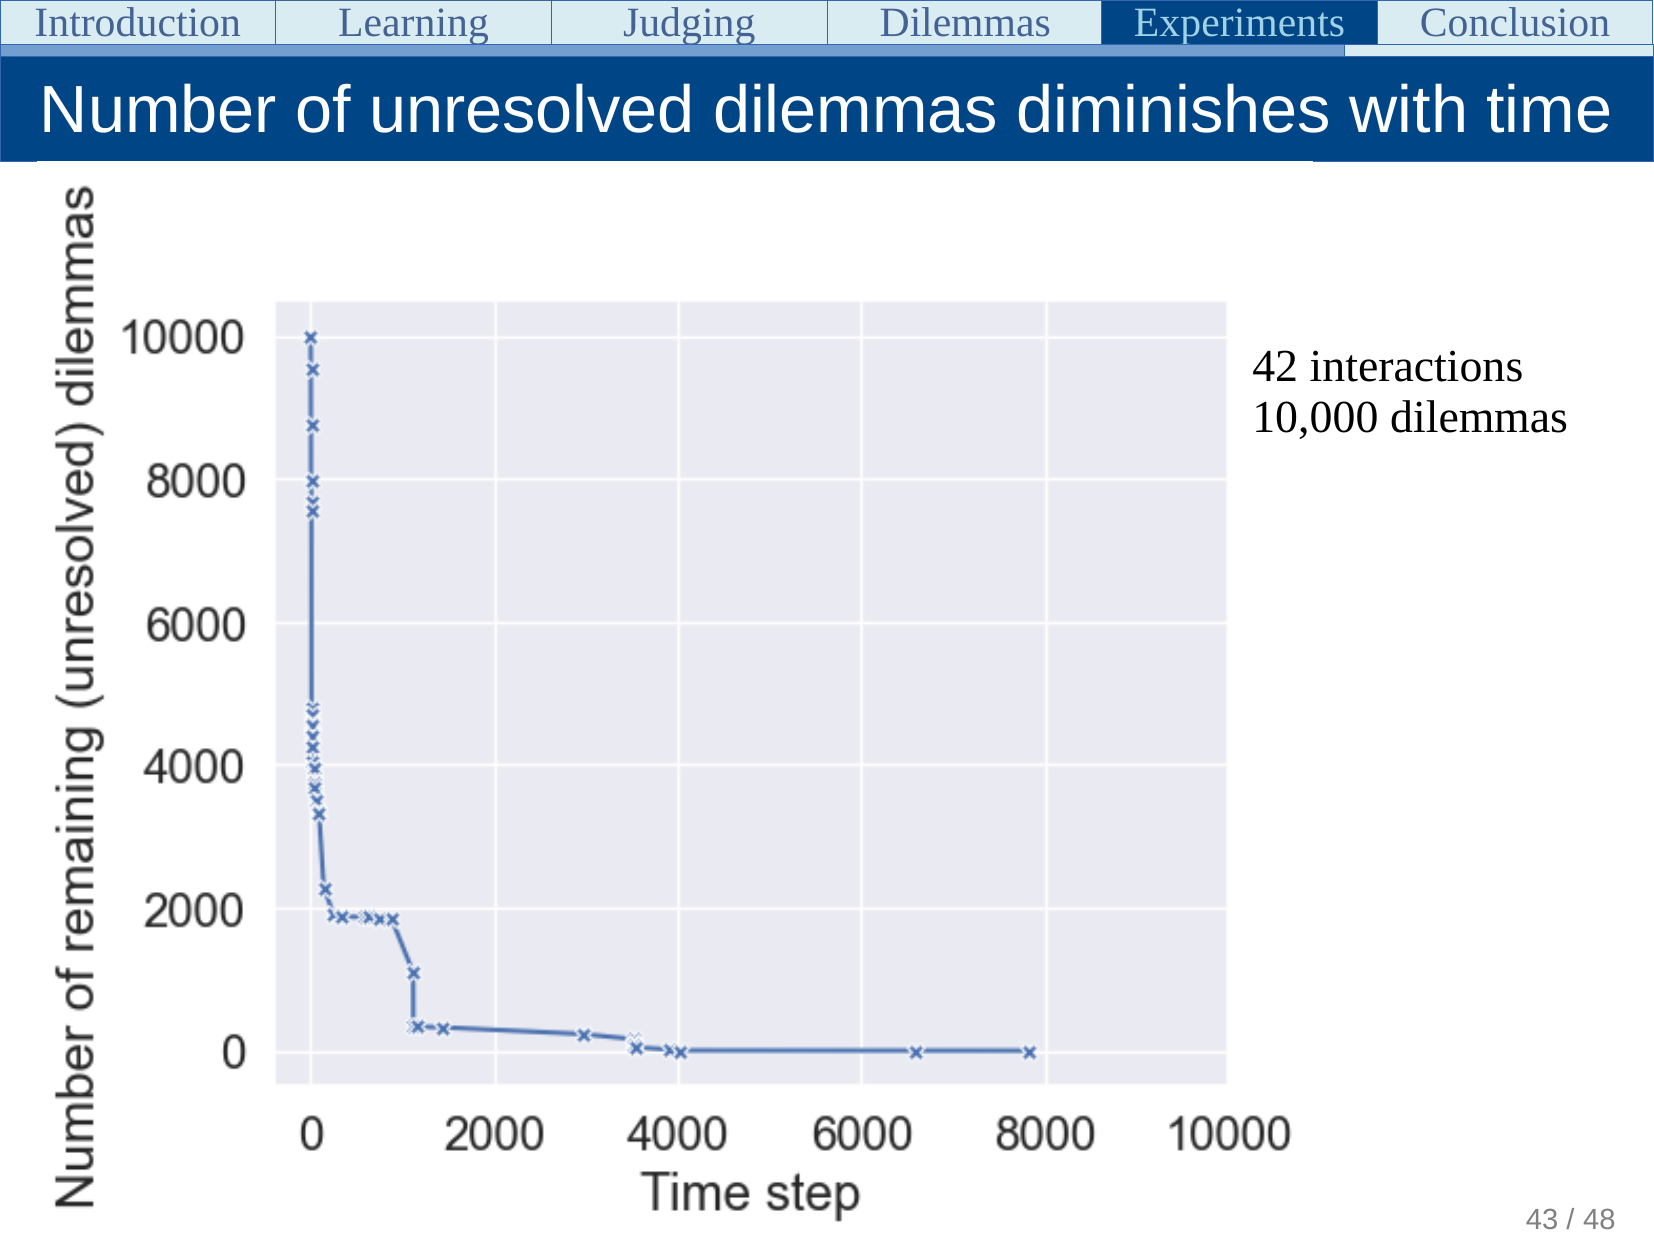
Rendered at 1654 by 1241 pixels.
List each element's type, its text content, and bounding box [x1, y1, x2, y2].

picture [37, 161, 1313, 1241]
text_box 42 interactions 10,000 dilemmas [1237, 333, 1651, 451]
text_box [0, 44, 1345, 57]
title Number of unresolved dilemmas diminishes with time [0, 56, 1654, 162]
